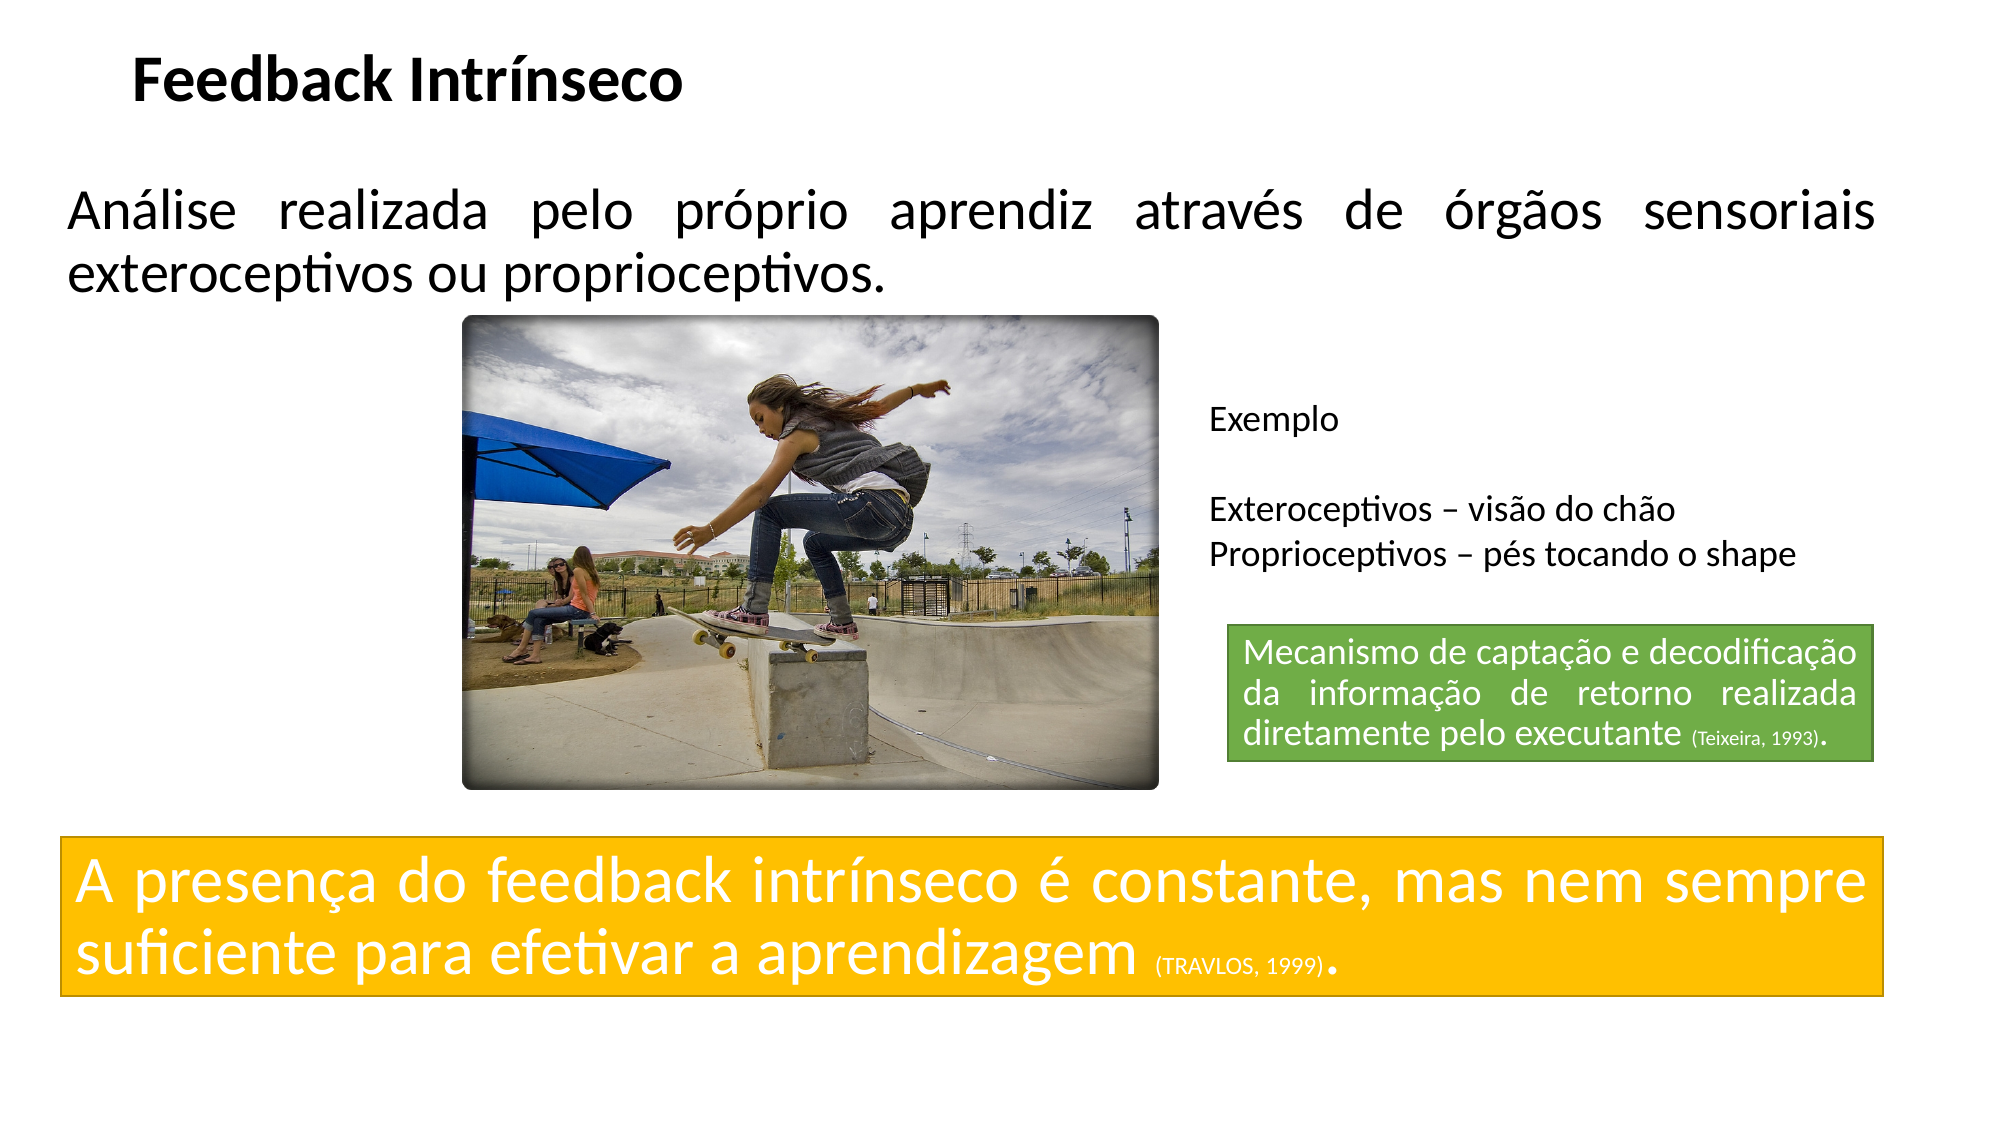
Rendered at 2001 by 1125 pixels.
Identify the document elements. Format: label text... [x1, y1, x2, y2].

text_box Feedback Intrínseco [117, 27, 730, 123]
list Análise realizada pelo próprio aprendiz através de órgãos sensoriais exteroceptivos ou proprioceptivos. [52, 171, 1892, 339]
text_box Mecanismo de captação e decodificação da informação de retorno realizada diretamente pelo executante (Teixeira, 1993). [1228, 624, 1873, 762]
picture [462, 315, 1159, 790]
text_box Exemplo Exteroceptivos – visão do chão Proprioceptivos – pés tocando o shape [1194, 386, 1813, 626]
text_box A presença do feedback intrínseco é constante, mas nem sempre suficiente para efetivar a aprendizagem (TRAVLOS, 1999). [61, 837, 1884, 997]
